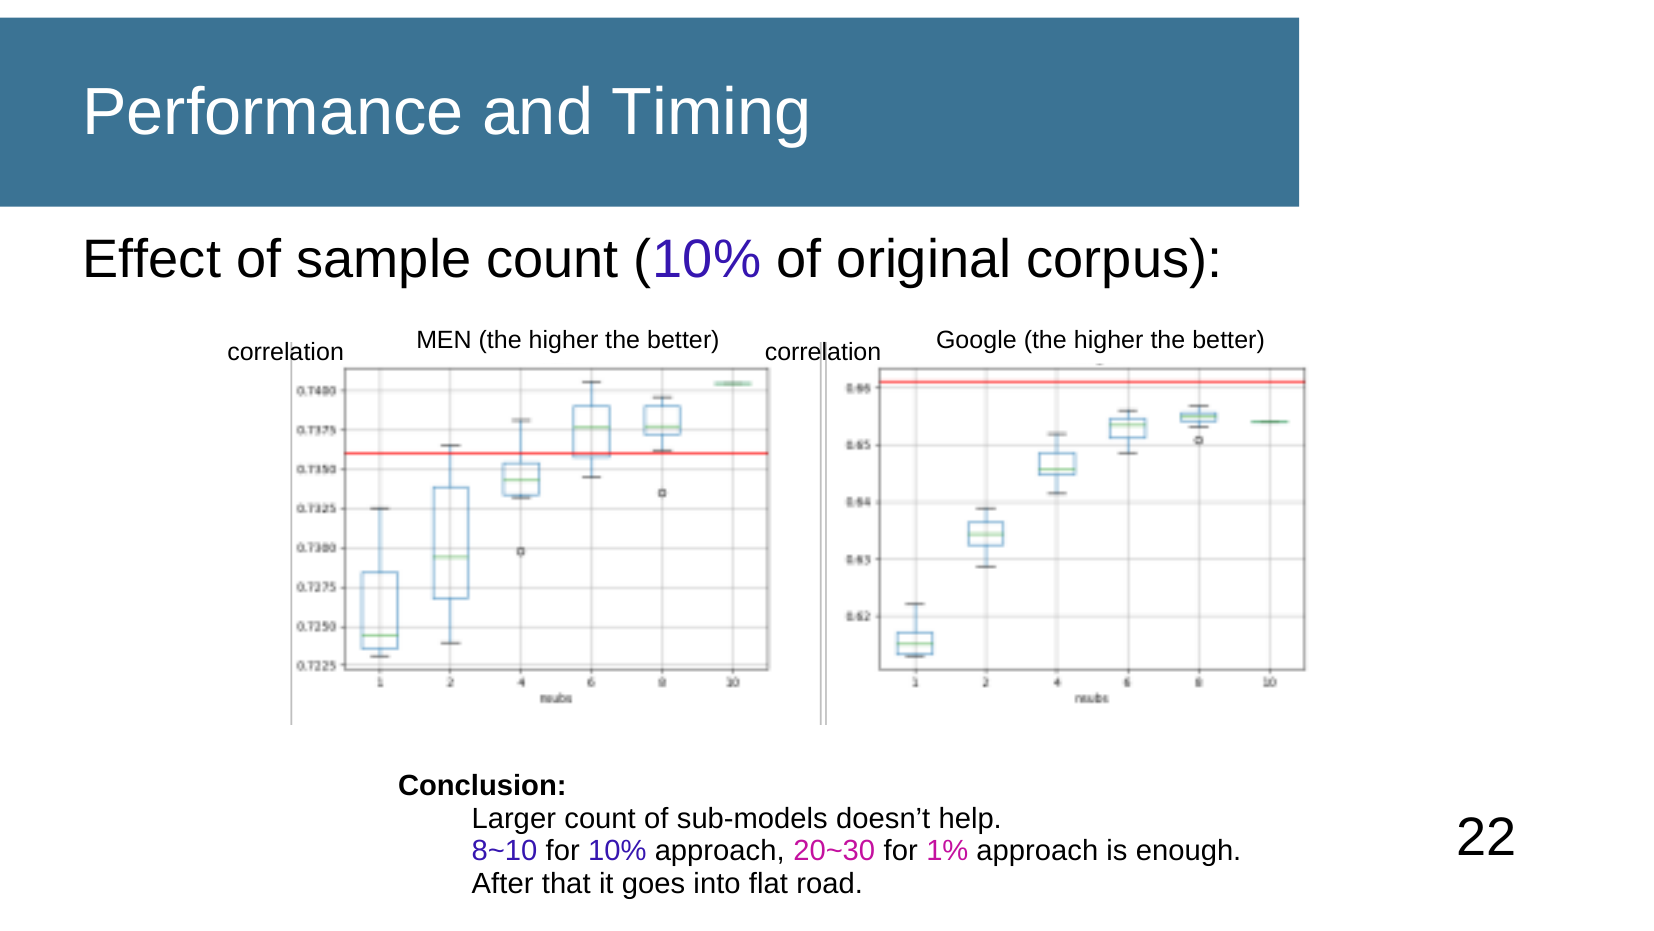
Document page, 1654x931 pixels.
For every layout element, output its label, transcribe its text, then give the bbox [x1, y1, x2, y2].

picture [245, 342, 1340, 725]
text_box correlation [750, 330, 897, 374]
text_box MEN (the higher the better) [401, 318, 736, 364]
text_box Google (the higher the better) [921, 318, 1281, 364]
list Effect of sample count (10% of original corpus): [82, 224, 1571, 764]
text_box correlation [212, 330, 360, 374]
title Performance and Timing [82, 35, 1234, 189]
text_box Conclusion: Larger count of sub-models doesn’t help. 8~10 for 10% approach, 20~30 for 1% approach is enough. After that it goes into flat road. [383, 762, 1314, 917]
